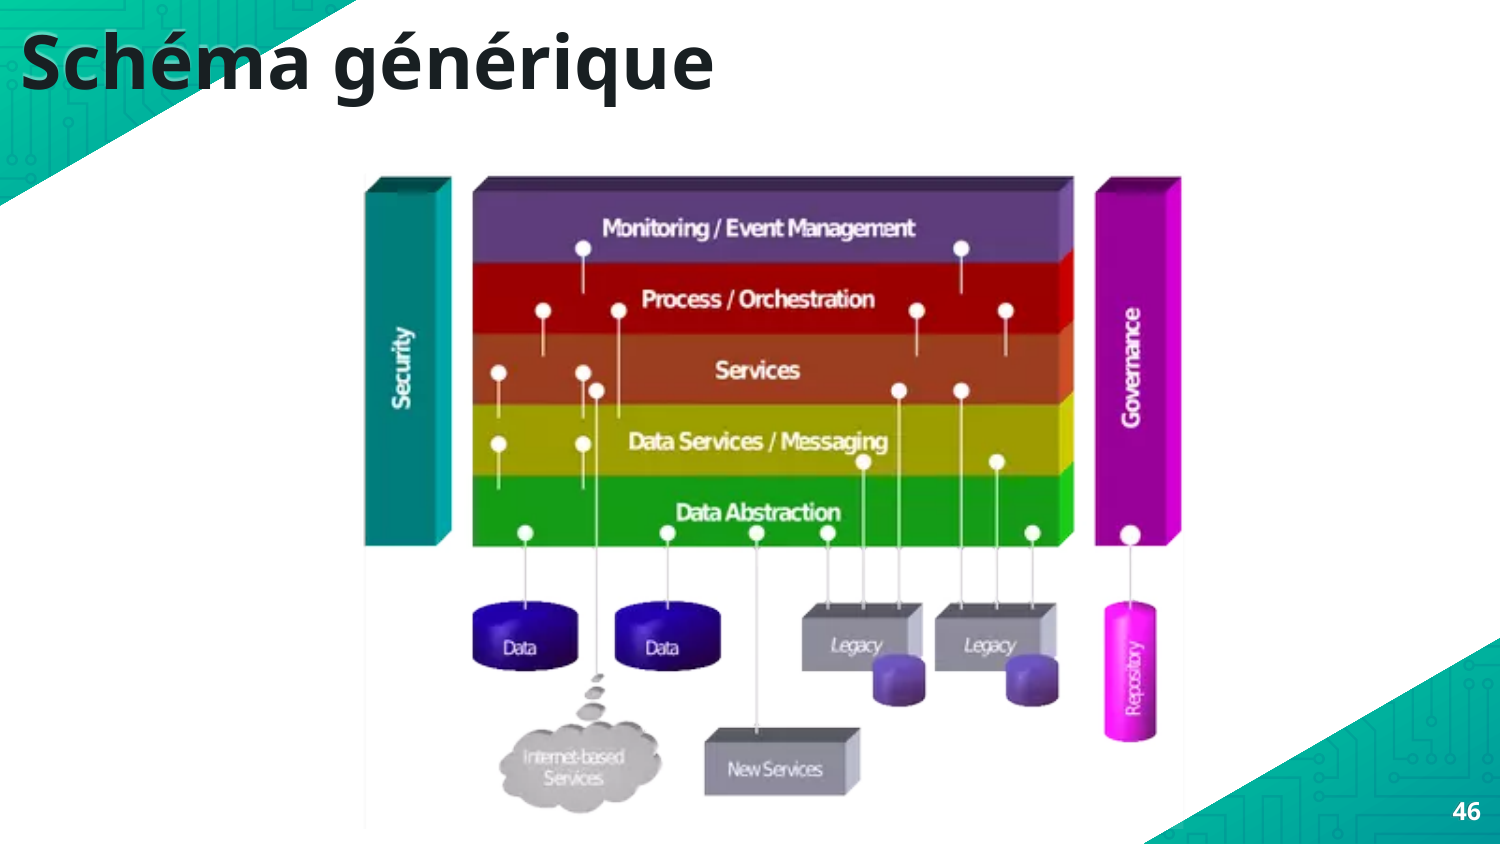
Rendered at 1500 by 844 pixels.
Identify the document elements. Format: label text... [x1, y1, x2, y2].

picture [338, 118, 1199, 829]
slide_number <numéro> [1391, 779, 1482, 844]
title Schéma générique [20, 24, 1241, 107]
